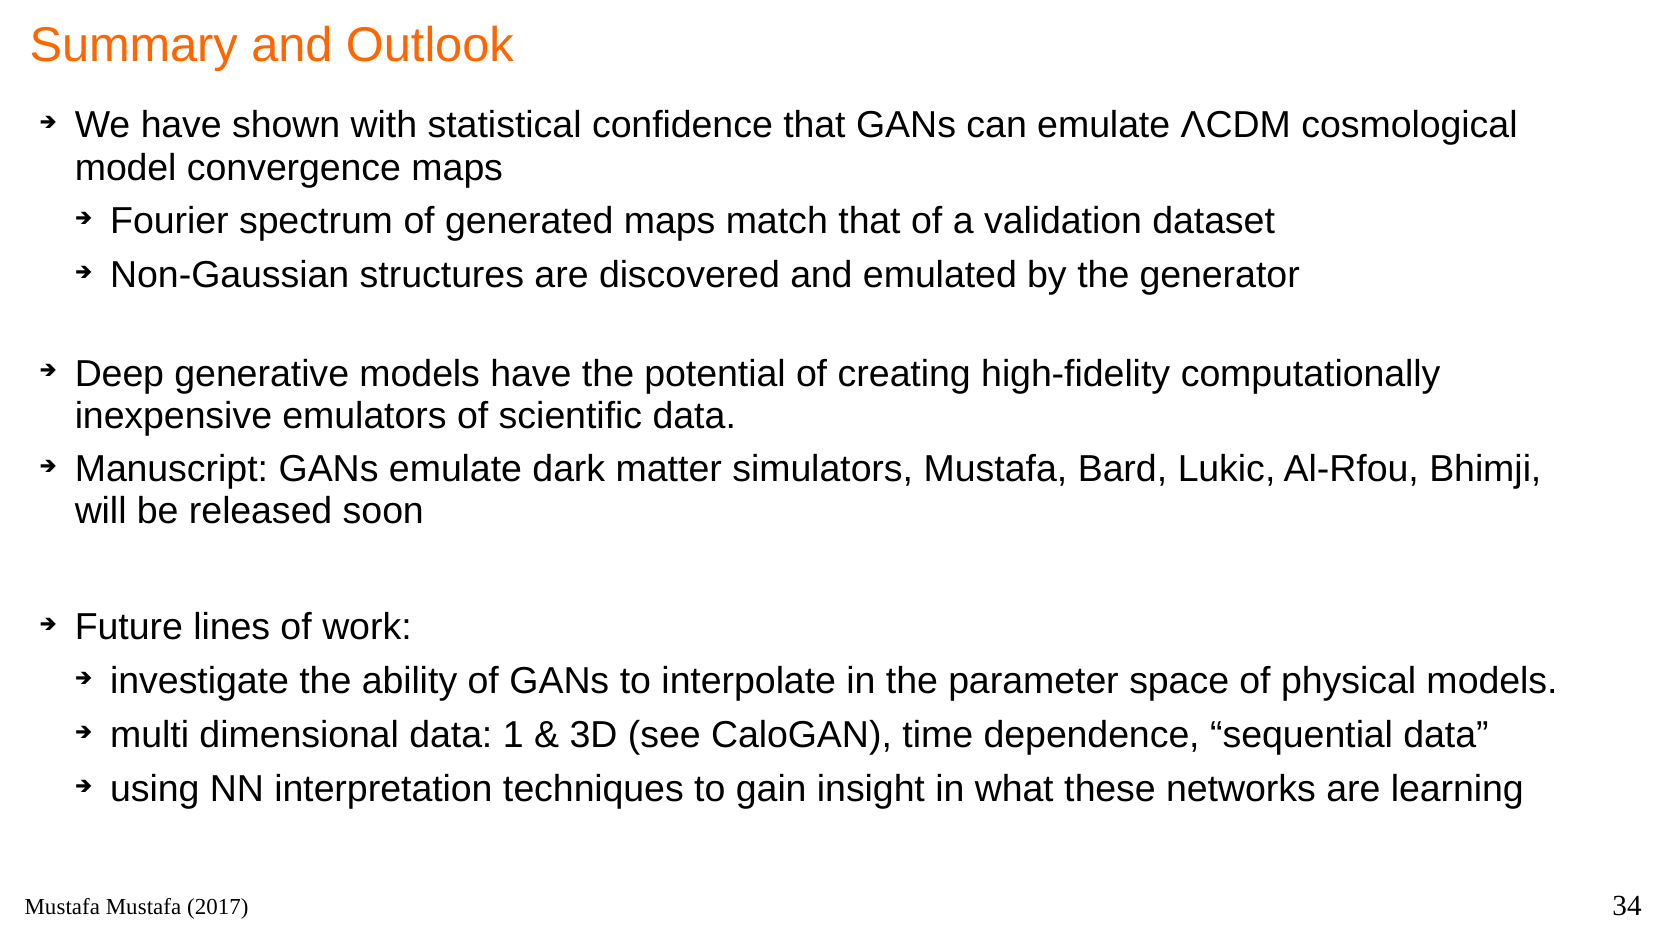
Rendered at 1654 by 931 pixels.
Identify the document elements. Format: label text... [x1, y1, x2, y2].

title Summary and Outlook [29, 15, 1621, 74]
text_box Deep generative models have the potential of creating high-fidelity computationally inexpensive emulators of scientific data. Manuscript: GANs emulate dark matter simulators, Mustafa, Bard, Lukic, Al-Rfou, Bhimji, will be released soon [24, 344, 1600, 540]
text_box Future lines of work: investigate the ability of GANs to interpolate in the parameter space of physical models. multi dimensional data: 1 & 3D (see CaloGAN), time dependence, “sequential data” using NN interpretation techniques to gain insight in what these networks are learning [24, 598, 1600, 817]
text_box We have shown with statistical confidence that GANs can emulate ΛCDM cosmological model convergence maps Fourier spectrum of generated maps match that of a validation dataset Non-Gaussian structures are discovered and emulated by the generator [24, 96, 1600, 303]
